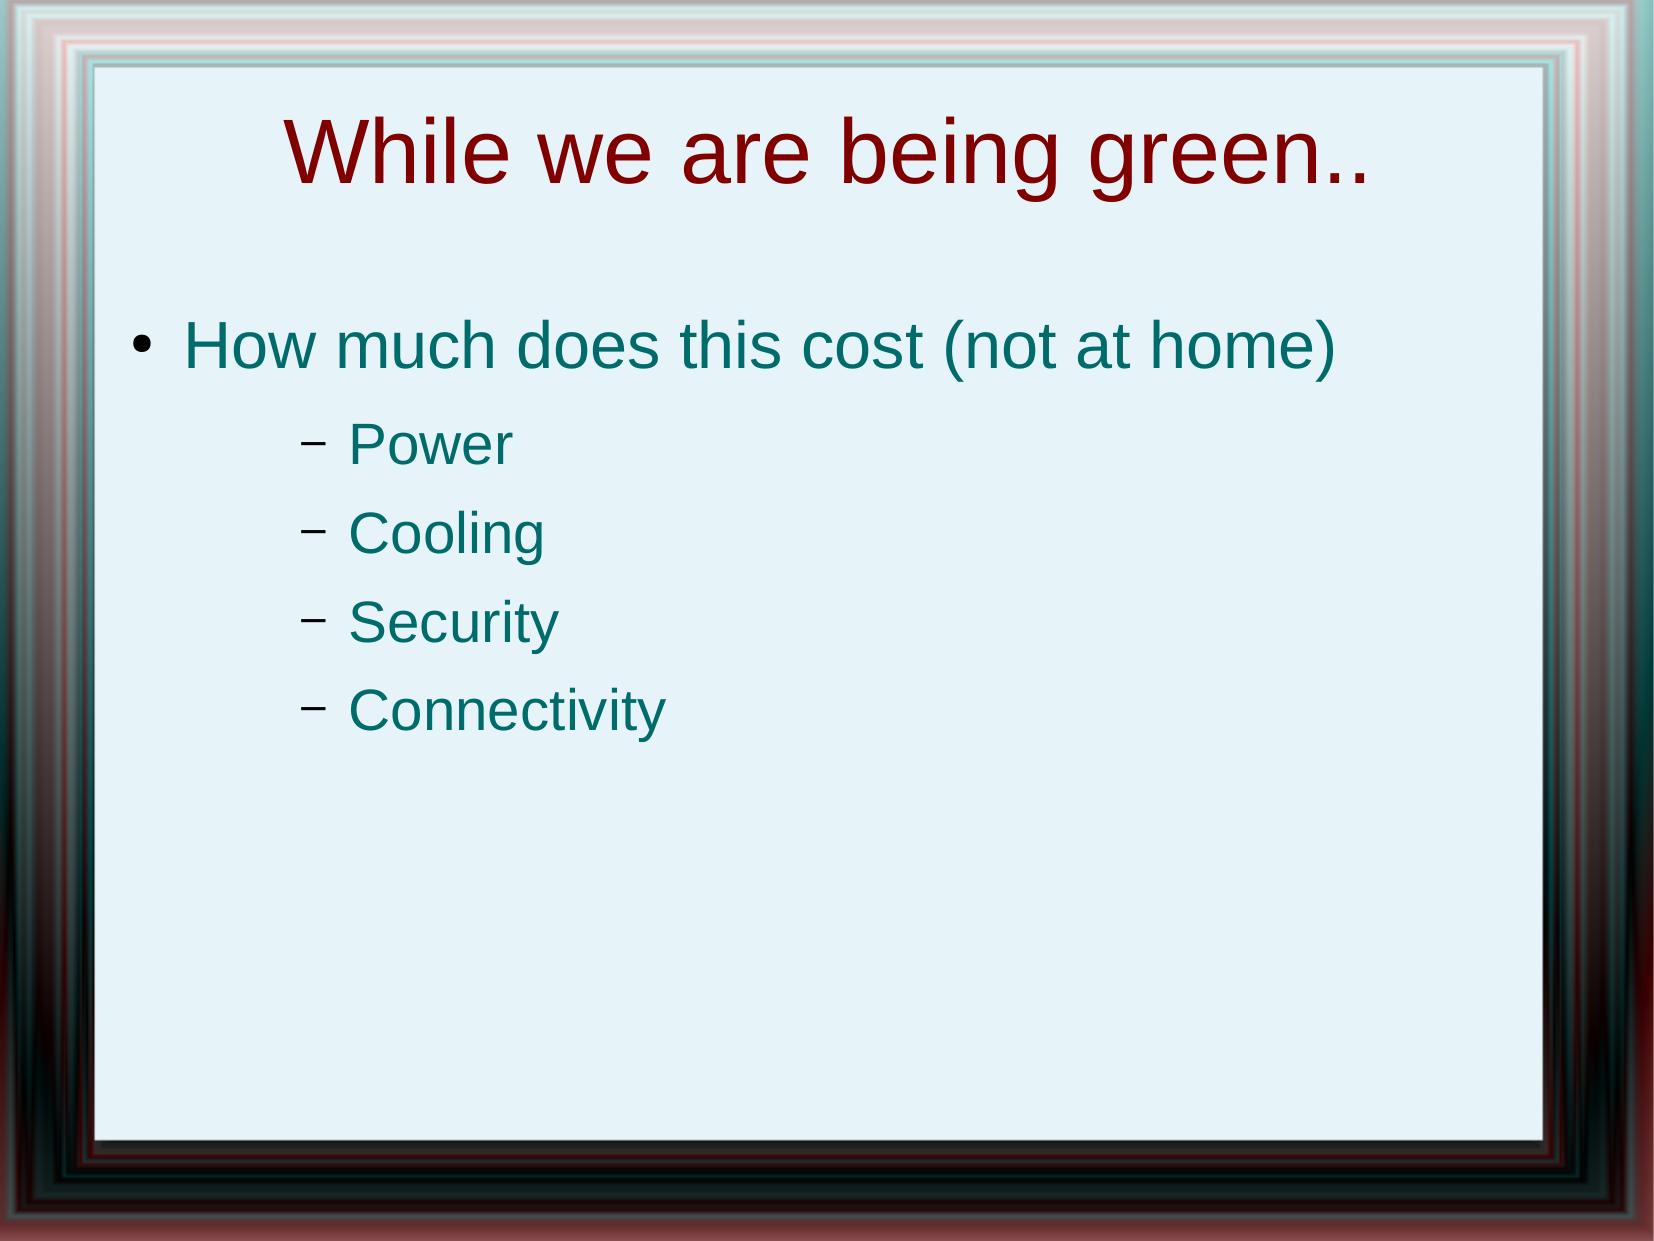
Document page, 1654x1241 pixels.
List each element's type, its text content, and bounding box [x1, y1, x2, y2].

picture [0, 0, 1654, 1241]
title While we are being green.. [120, 75, 1538, 229]
list How much does this cost (not at home) Power Cooling Security Connectivity [112, 203, 1501, 970]
